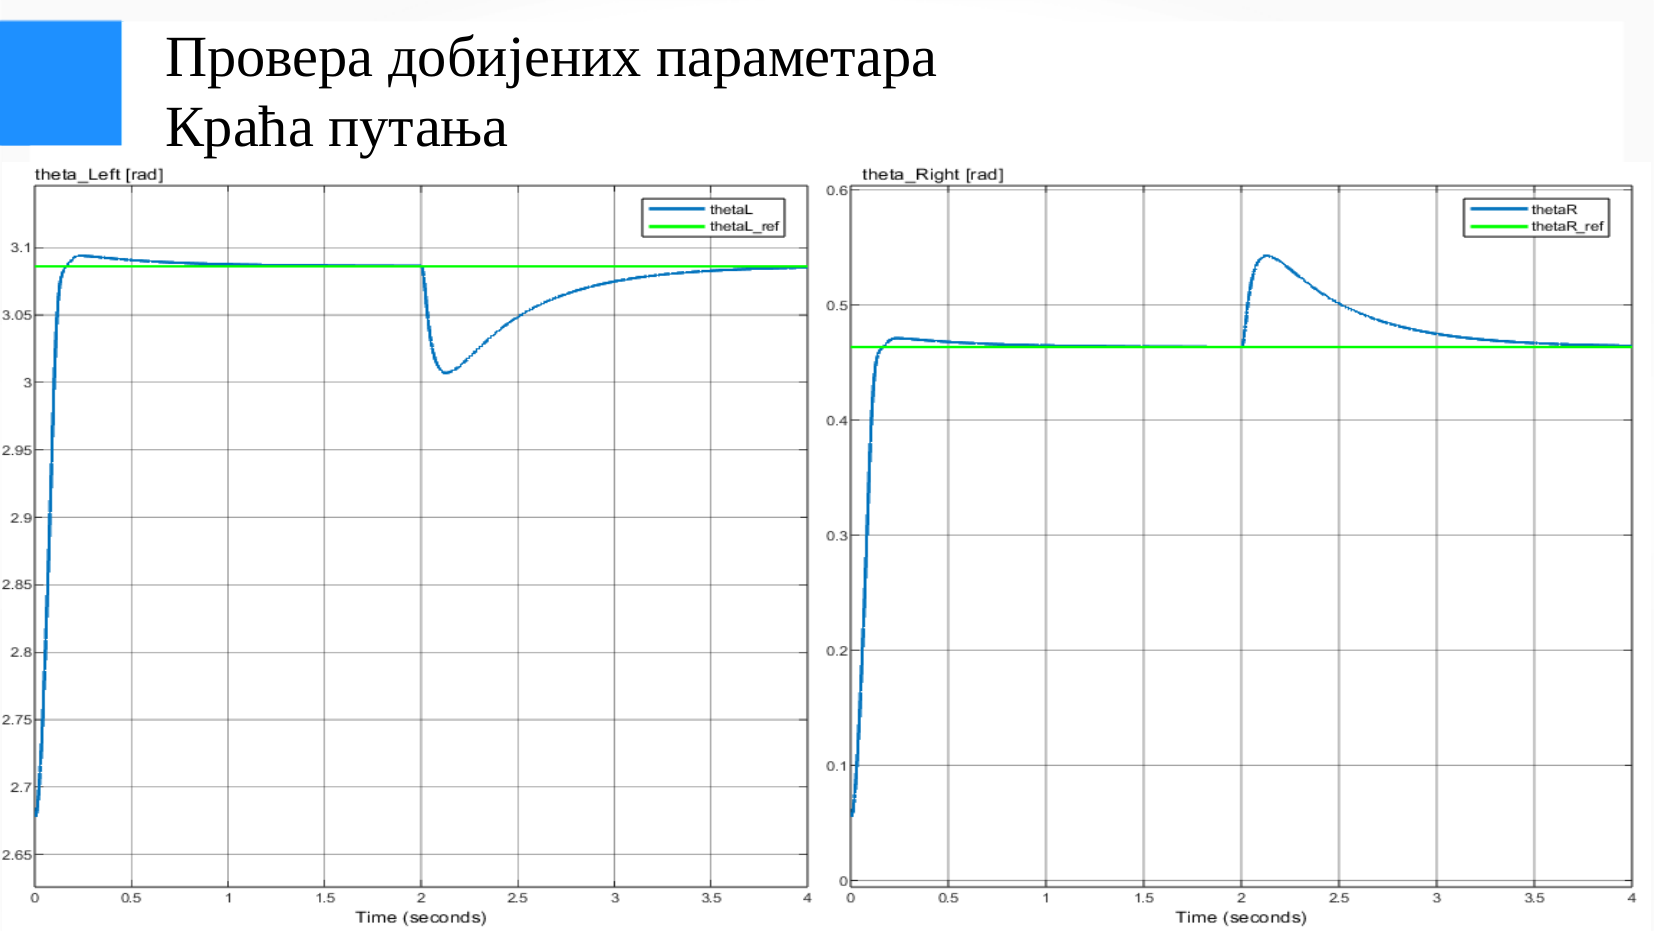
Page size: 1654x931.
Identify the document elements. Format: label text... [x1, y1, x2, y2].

title Провера добијених параметара Краћа путања [165, 10, 975, 162]
picture [0, 0, 1654, 931]
